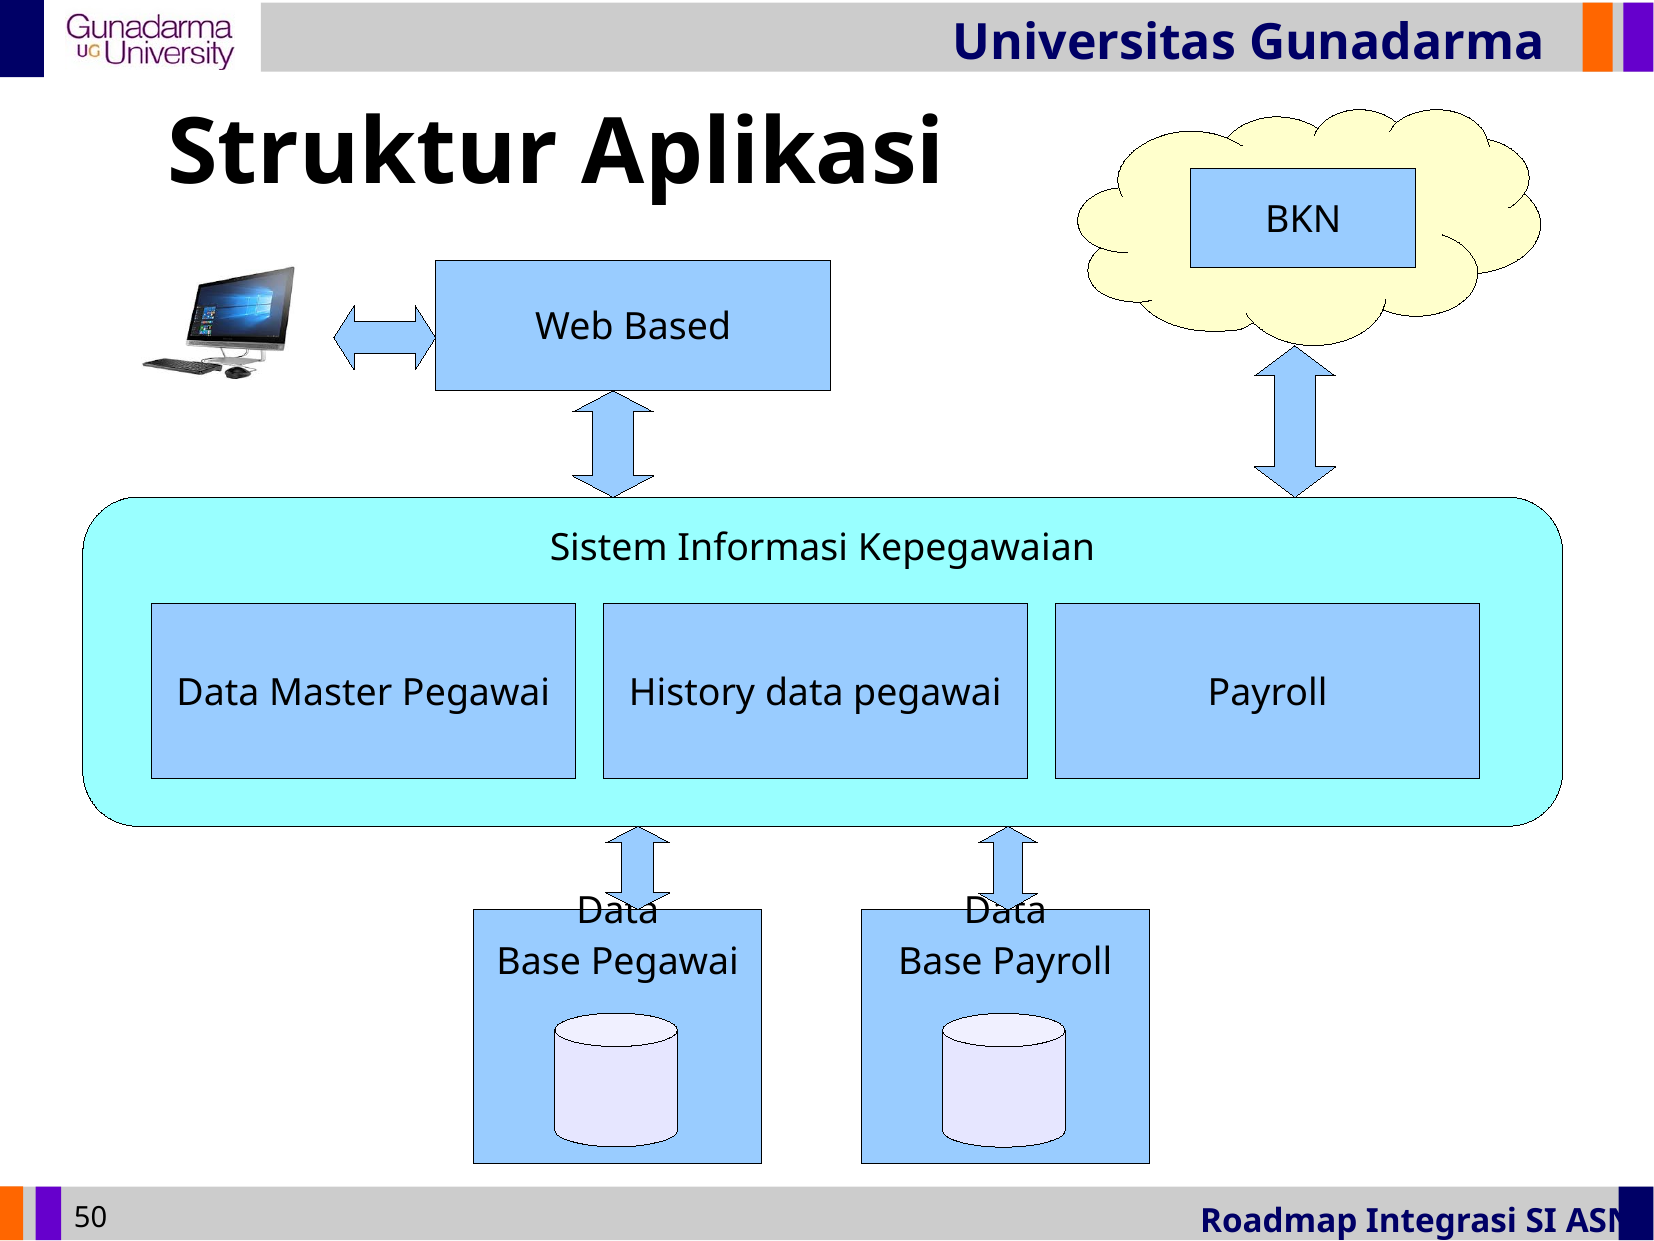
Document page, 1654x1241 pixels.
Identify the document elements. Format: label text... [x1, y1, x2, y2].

text_box [605, 826, 670, 910]
text_box History data pegawai [603, 603, 1028, 779]
text_box Data Base Pegawai [473, 909, 762, 1164]
picture [65, 0, 235, 70]
text_box Ekstraksi Informasi [554, 1013, 678, 1047]
picture [124, 258, 310, 386]
text_box BKN [1190, 168, 1416, 268]
text_box Web Based [435, 260, 831, 391]
text_box [333, 305, 436, 370]
text_box Payroll [1055, 603, 1480, 779]
text_box Sistem Informasi Kepegawaian [82, 497, 1563, 827]
text_box [572, 391, 654, 498]
text_box [1077, 109, 1541, 498]
title Struktur Aplikasi [78, 84, 1035, 211]
text_box [942, 1031, 1066, 1148]
text_box Data Master Pegawai [151, 603, 576, 779]
text_box Data Base Payroll [861, 909, 1150, 1164]
text_box Ekstraksi Informasi [942, 1013, 1066, 1047]
text_box [978, 826, 1038, 910]
text_box [554, 1030, 678, 1147]
